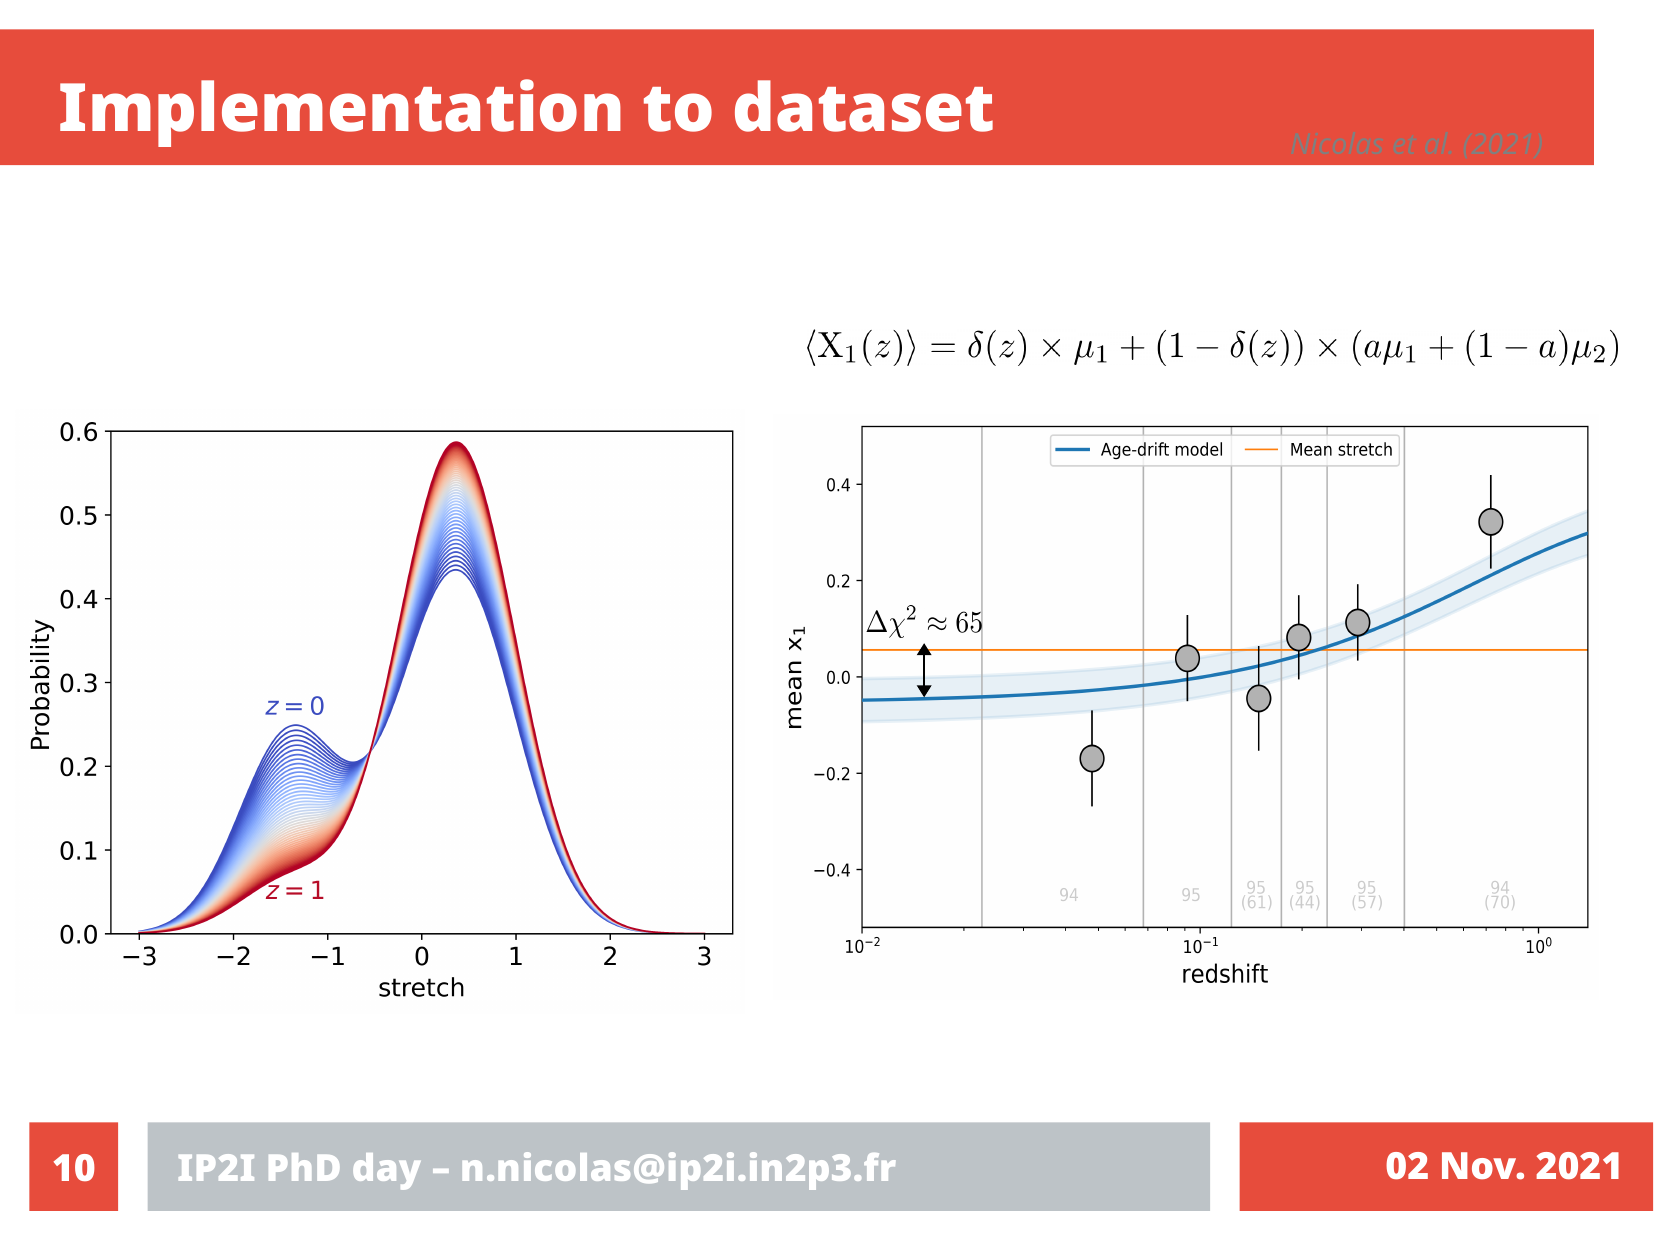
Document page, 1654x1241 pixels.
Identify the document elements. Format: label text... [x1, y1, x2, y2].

picture [773, 414, 1599, 1000]
picture [15, 409, 745, 1014]
picture [807, 329, 1618, 366]
title Implementation to dataset [58, 60, 1594, 151]
text_box Nicolas et al. (2021) [1275, 115, 1601, 166]
